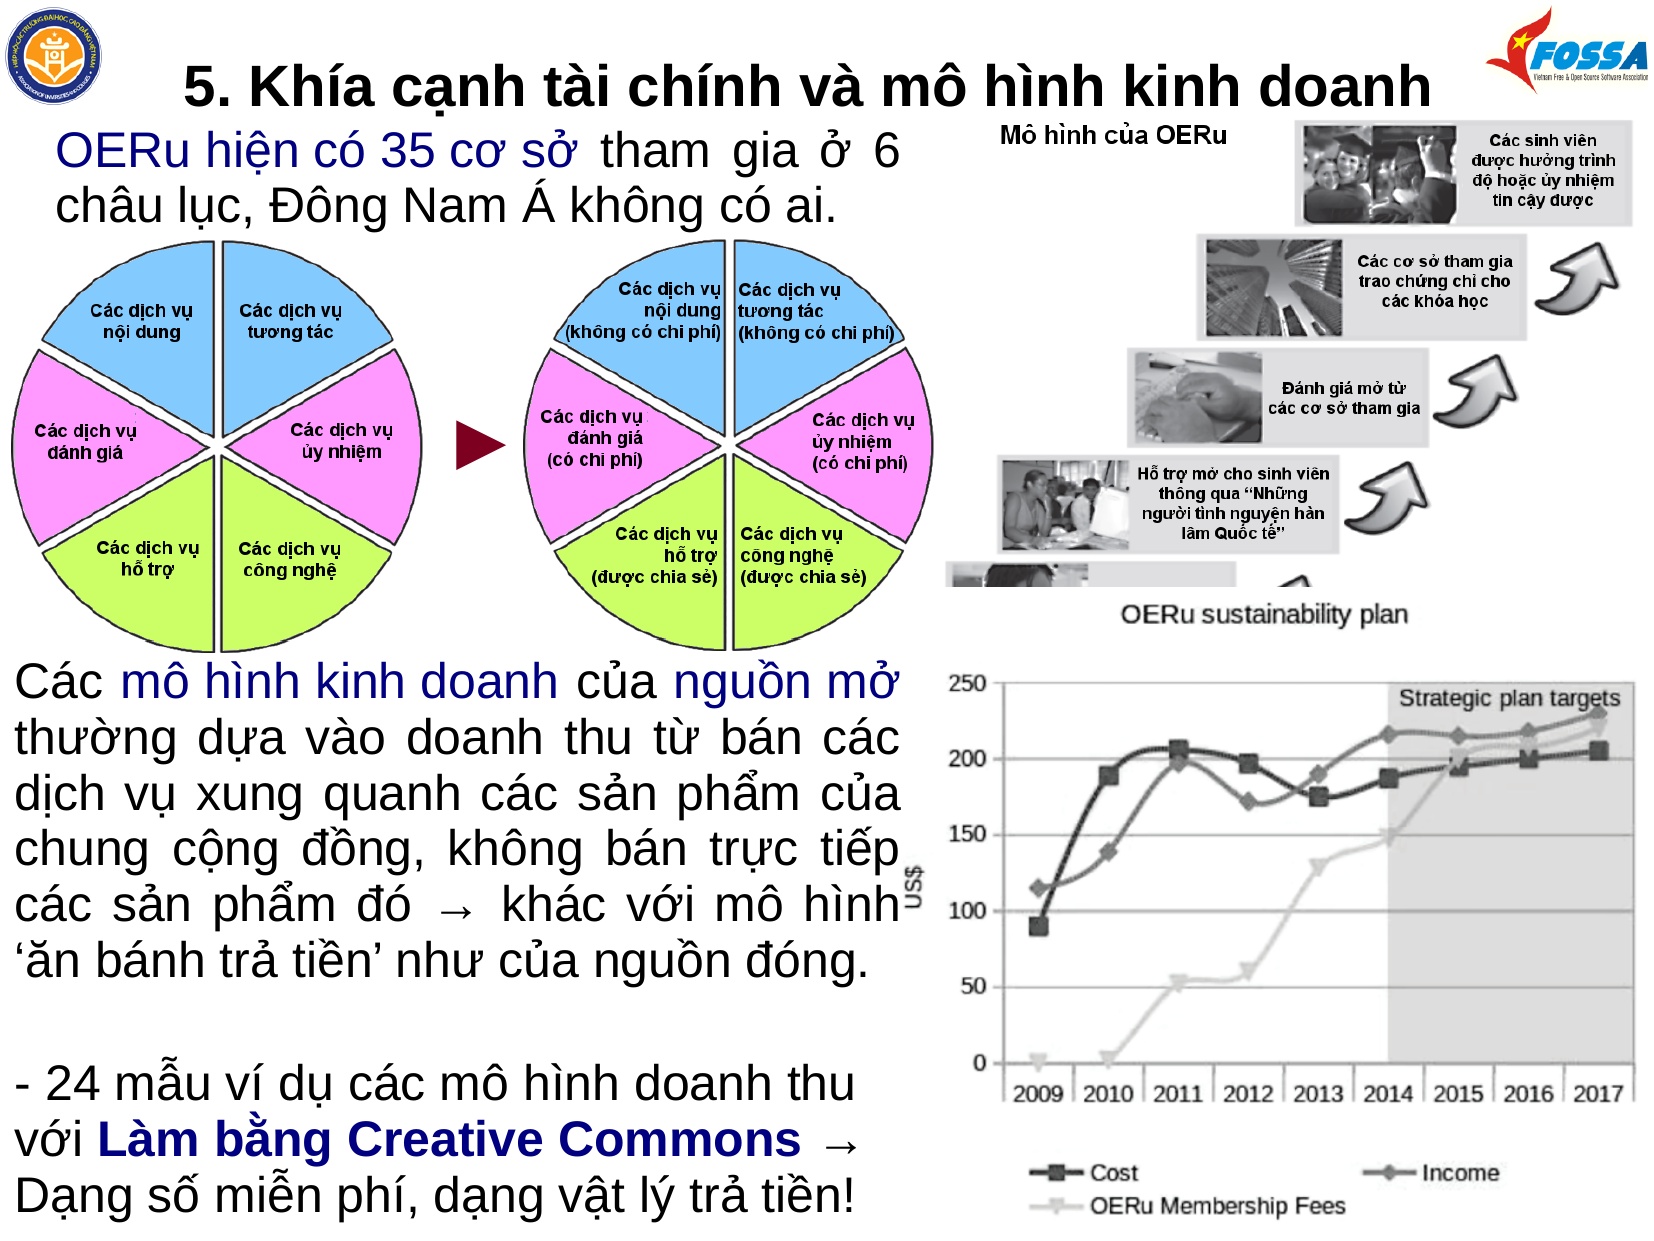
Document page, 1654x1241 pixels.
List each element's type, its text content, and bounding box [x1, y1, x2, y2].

picture [1485, 5, 1648, 95]
picture [5, 235, 427, 646]
text_box Các mô hình kinh doanh của nguồn mở thường dựa vào doanh thu từ bán các dịch vụ xung quanh các sản phẩm của chung cộng đồng, không bán trực tiếp các sản phẩm đó → khác với mô hình ‘ăn bánh trả tiền’ như của nguồn đóng. - 24 mẫu ví dụ các mô hình doanh thu với Làm bằng Creative Commons → Dạng số miễn phí, dạng vật lý trả tiền! [0, 646, 917, 1231]
title 5. Khía cạnh tài chính và mô hình kinh doanh [64, 0, 1554, 119]
text_box OERu hiện có 35 cơ sở tham gia ở 6 châu lục, Đông Nam Á không có ai. [41, 114, 916, 251]
picture [517, 114, 1653, 1234]
text_box ► [425, 386, 527, 495]
picture [1, 5, 107, 107]
